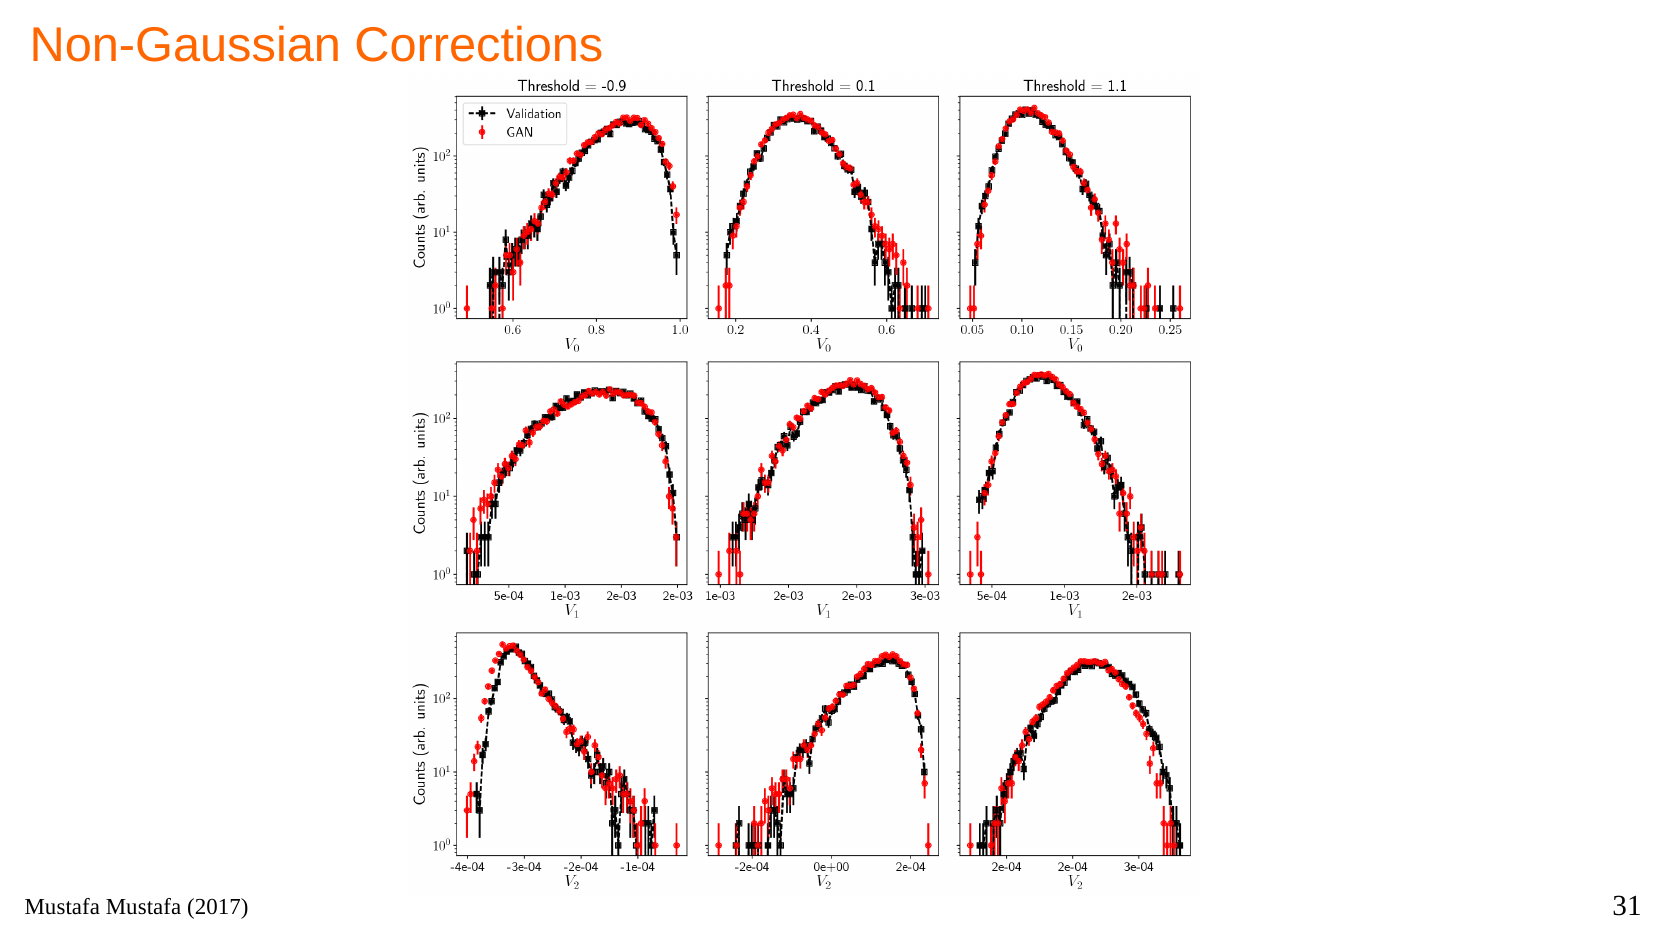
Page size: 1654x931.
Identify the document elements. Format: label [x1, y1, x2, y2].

picture [406, 73, 1200, 898]
text_box [29, 9, 1621, 80]
